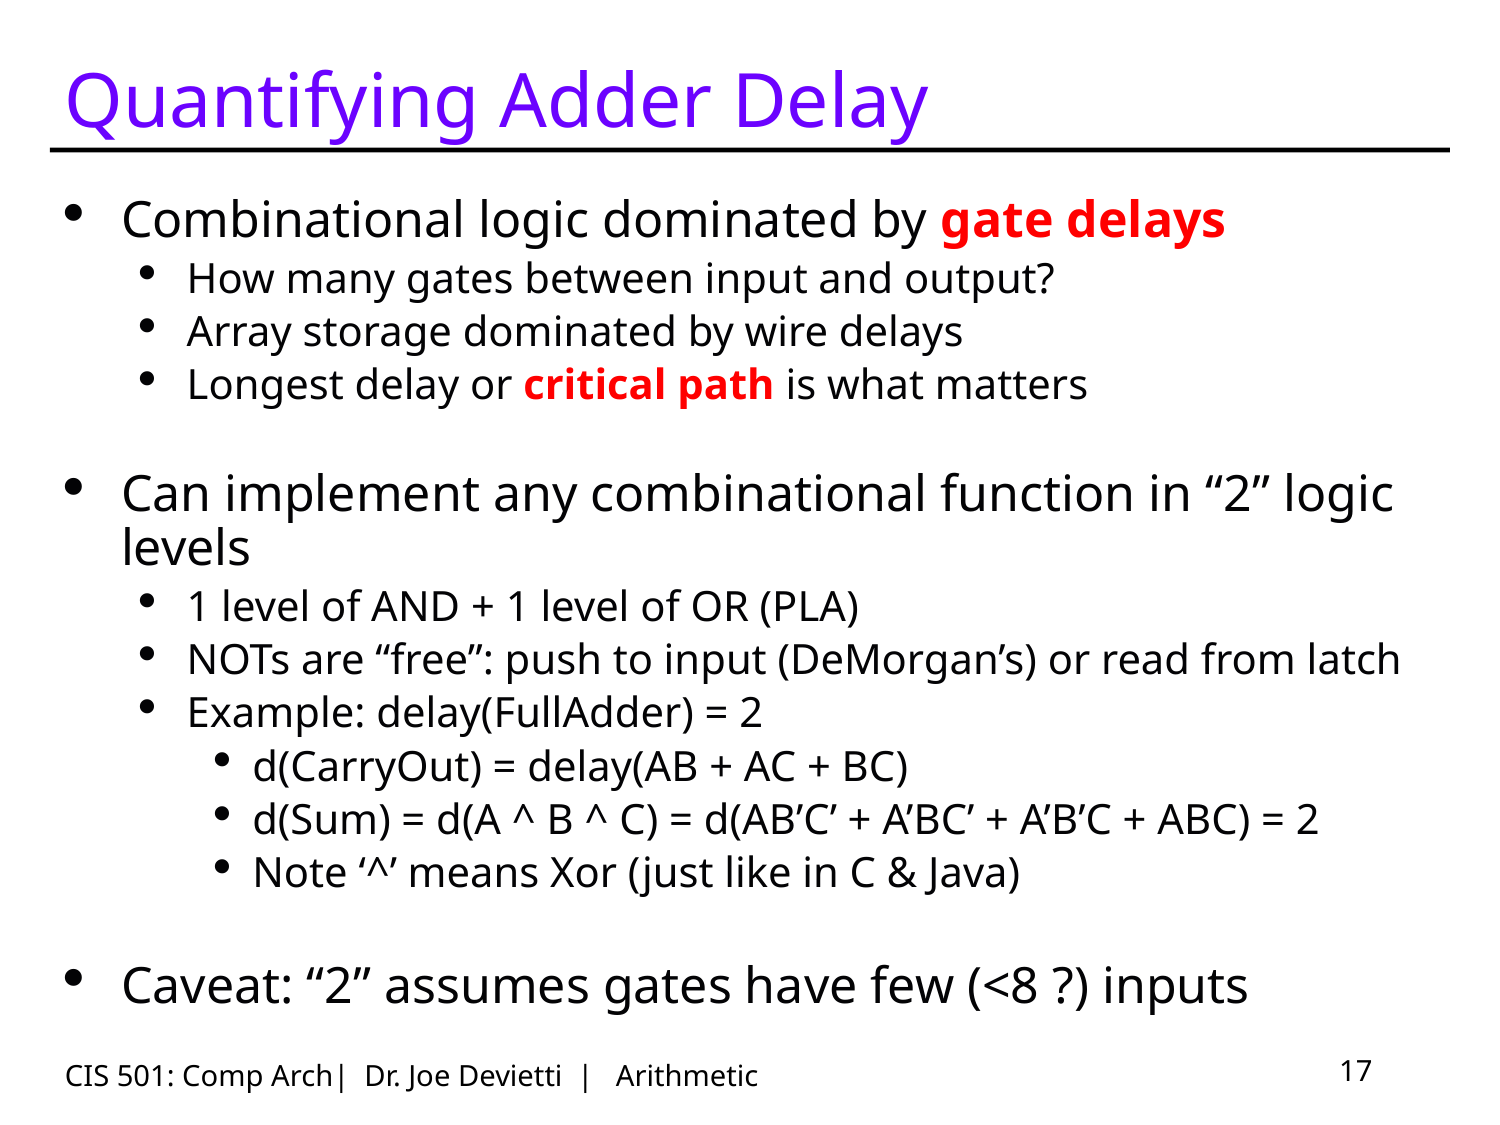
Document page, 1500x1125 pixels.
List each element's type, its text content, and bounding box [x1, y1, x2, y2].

text_box Combinational logic dominated by gate delays How many gates between input and output? Array storage dominated by wire delays Longest delay or critical path is what matters Can implement any combinational function in “2” logic levels 1 level of AND + 1 level of OR (PLA) NOTs are “free”: push to input (DeMorgan’s) or read from latch Example: delay(FullAdder) = 2 d(CarryOut) = delay(AB + AC + BC) d(Sum) = d(A ^ B ^ C) = d(AB’C’ + A’BC’ + A’B’C + ABC) = 2 Note ‘^’ means Xor (just like in C & Java) Caveat: “2” assumes gates have few (<8 ?) inputs [50, 187, 1475, 1063]
text_box CIS 501: Comp Arch| Dr. Joe Devietti | Arithmetic [49, 1049, 988, 1100]
text_box <number> [1074, 1063, 1388, 1100]
text_box Quantifying Adder Delay [49, 37, 1450, 150]
